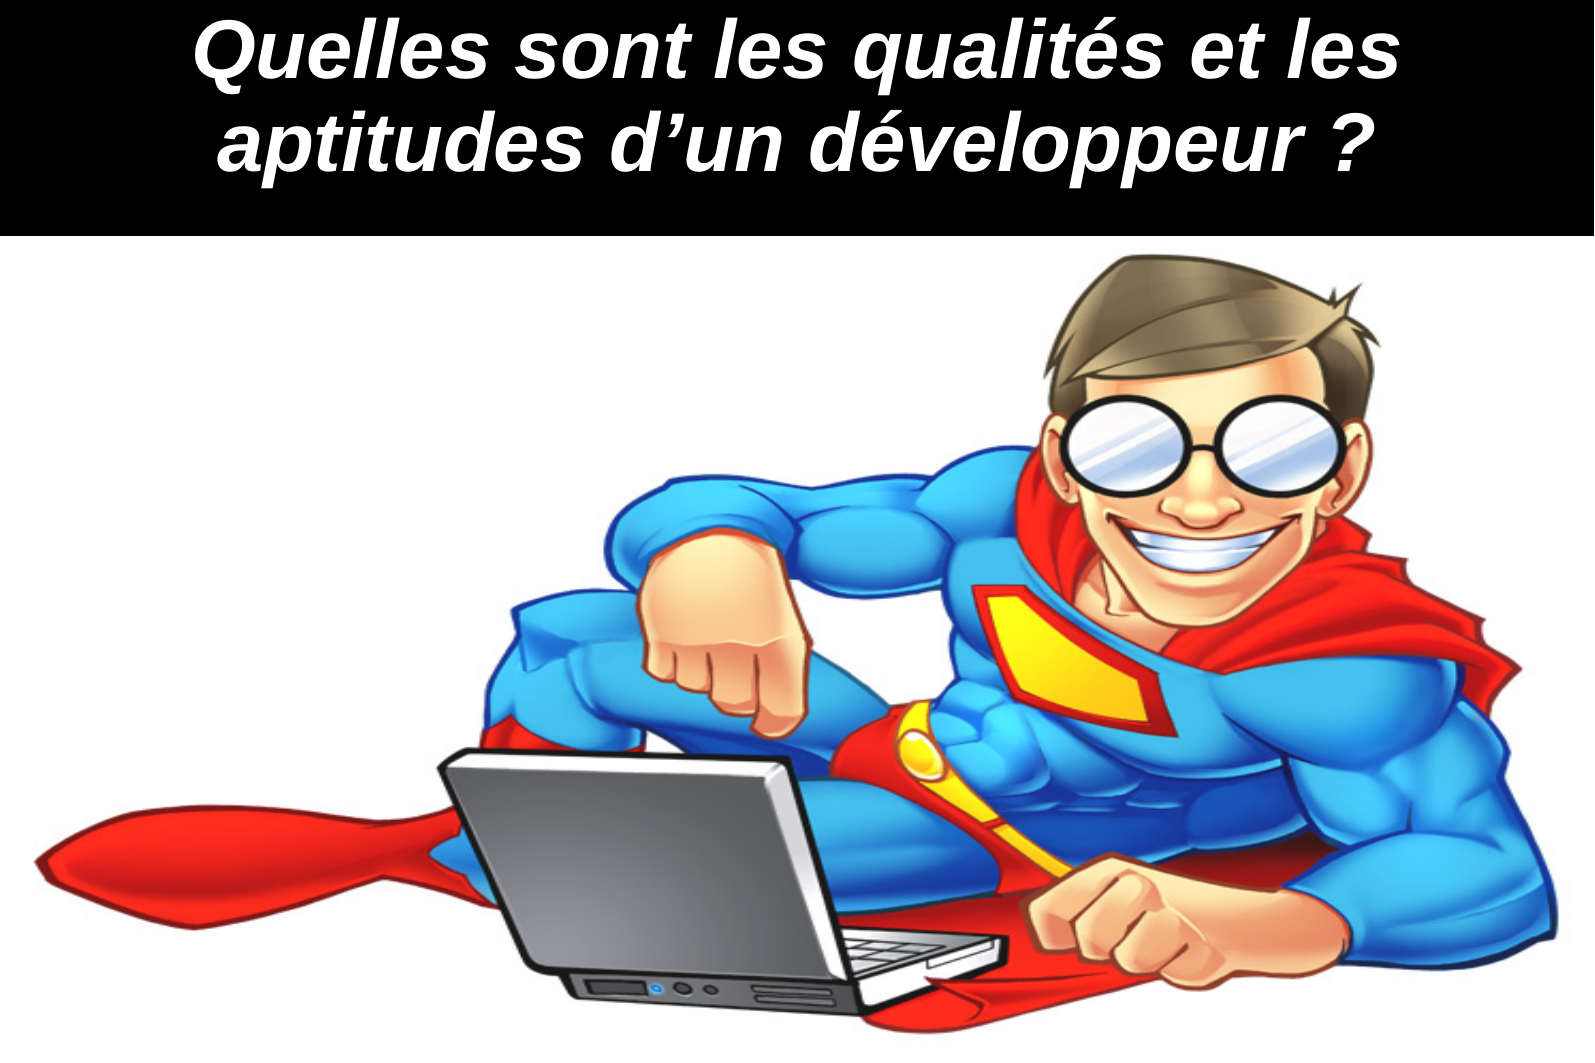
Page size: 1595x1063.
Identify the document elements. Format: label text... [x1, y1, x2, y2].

title Quelles sont les qualités et les aptitudes d’un développeur ? [0, 2, 1595, 189]
picture [0, 236, 1595, 1063]
